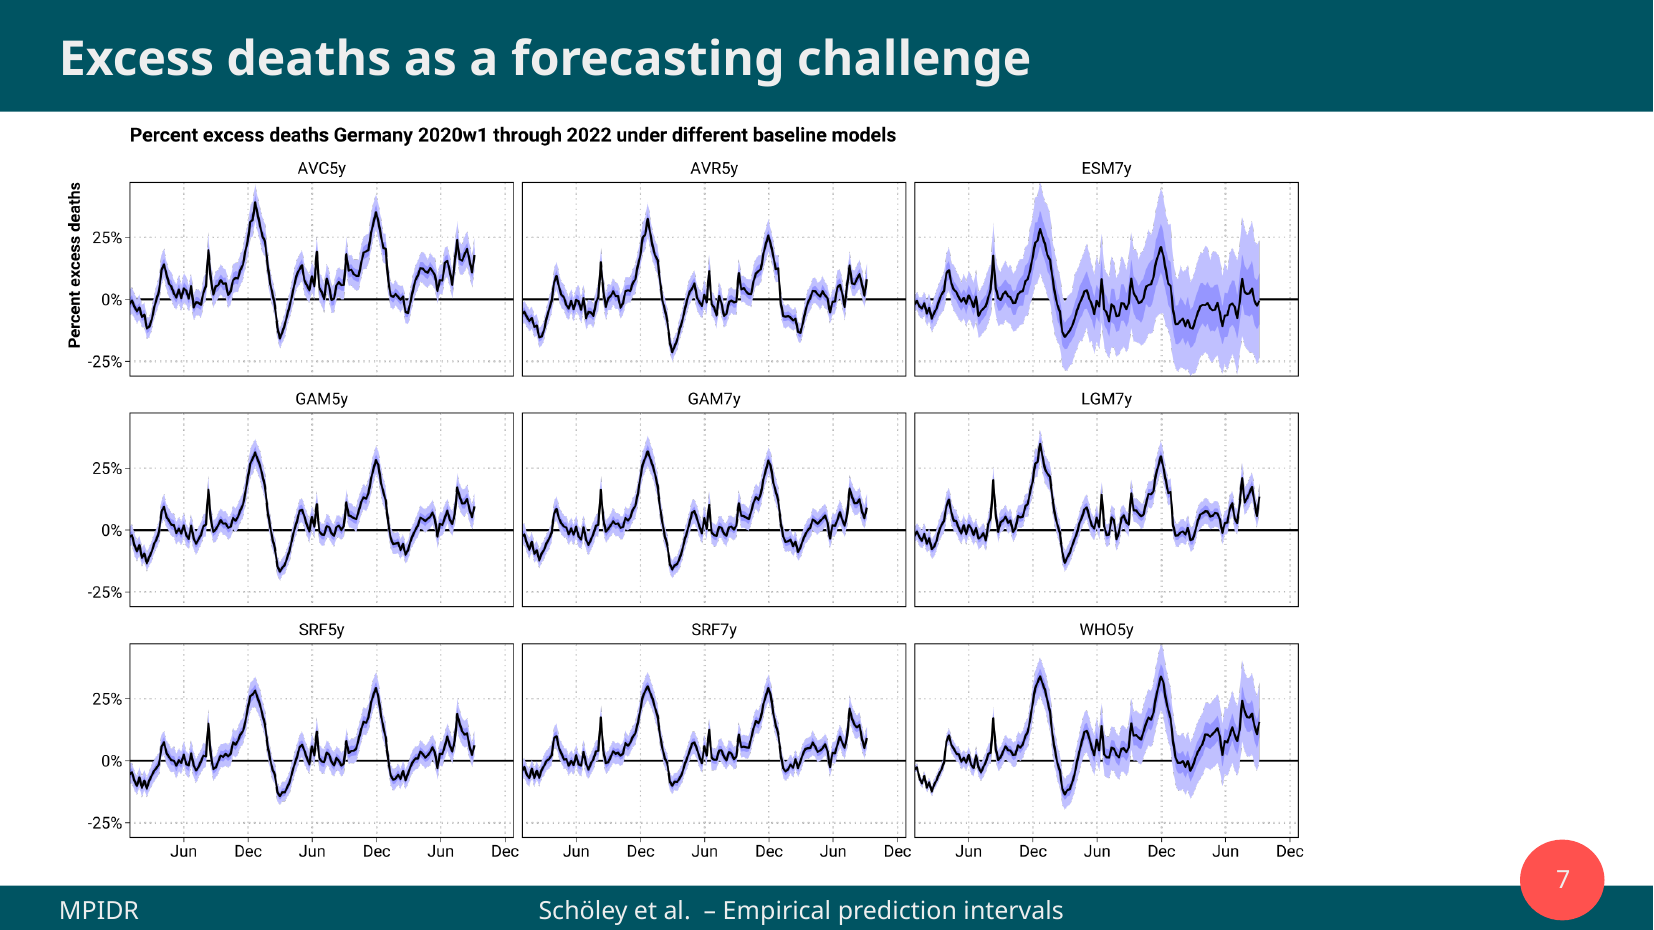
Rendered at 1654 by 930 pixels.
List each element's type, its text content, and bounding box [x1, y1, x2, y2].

title Excess deaths as a forecasting challenge [58, 0, 1594, 117]
picture [60, 120, 1306, 868]
